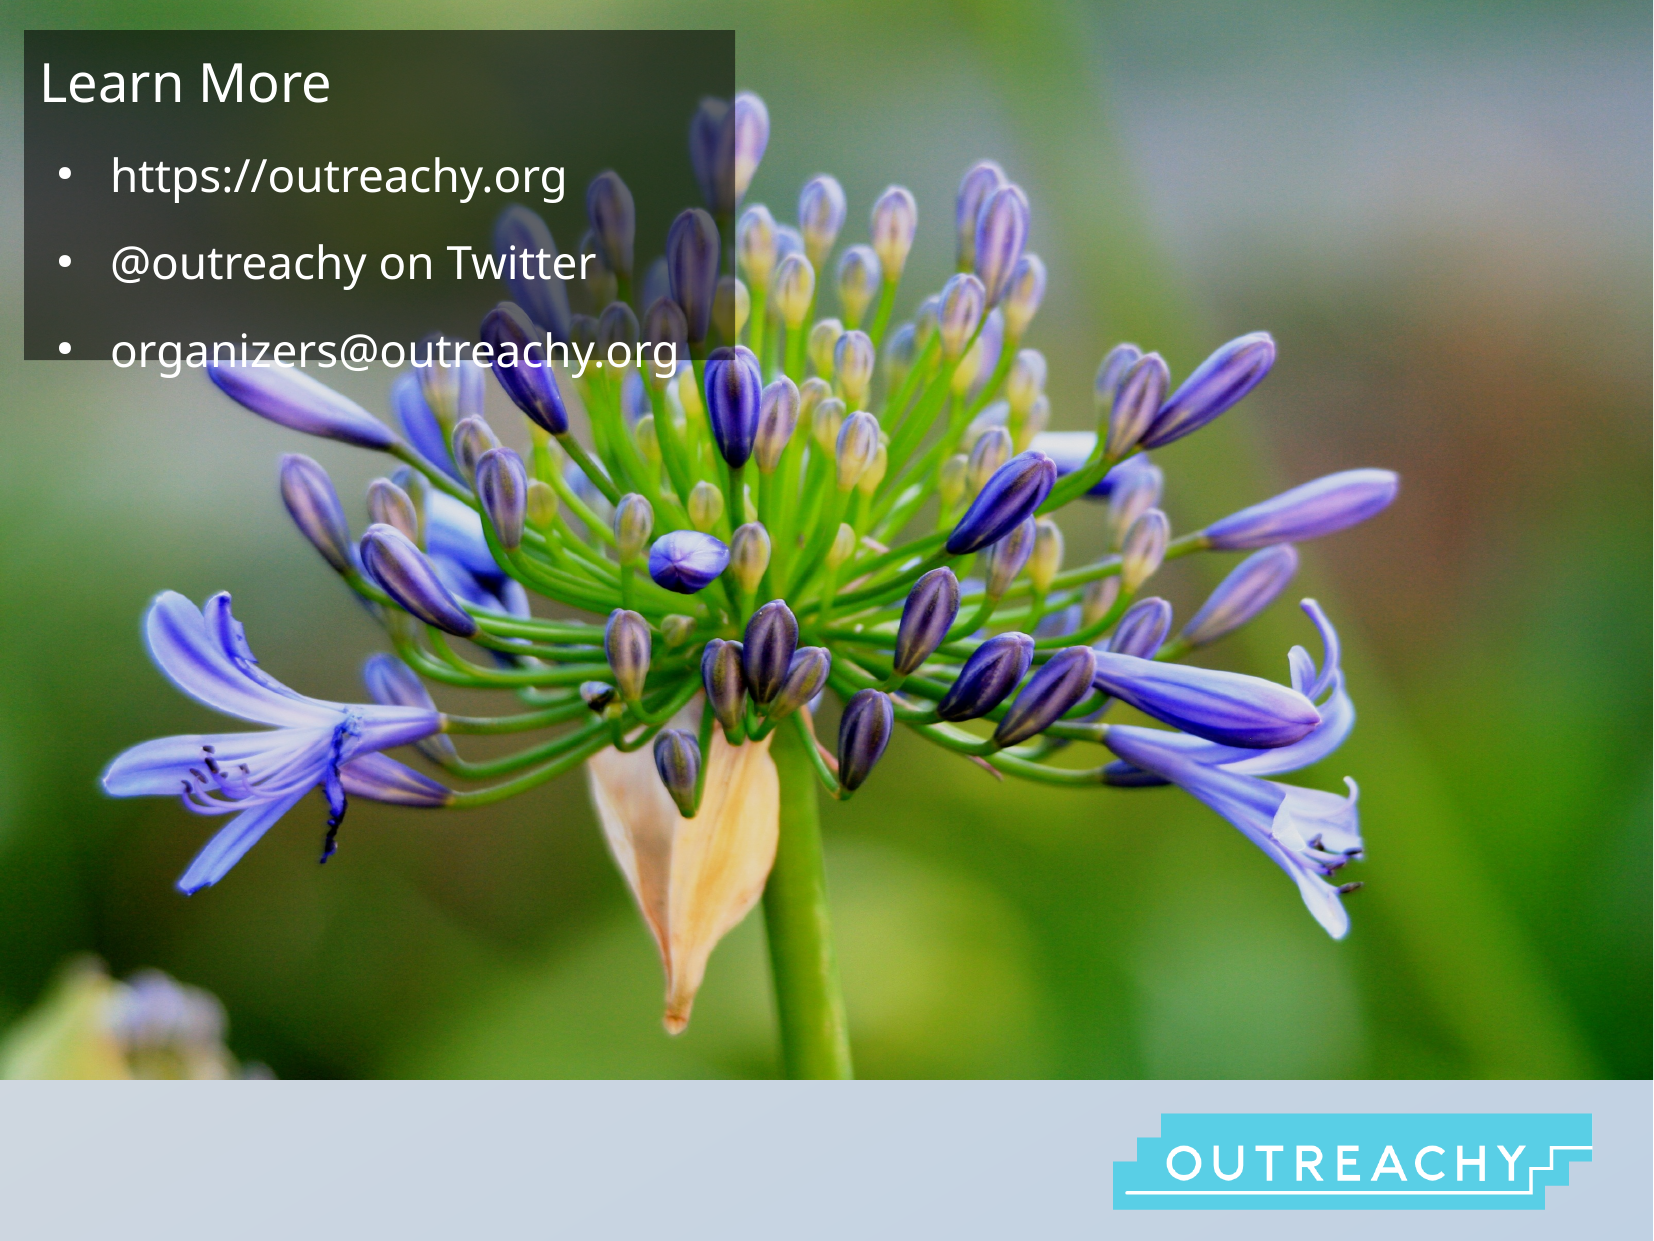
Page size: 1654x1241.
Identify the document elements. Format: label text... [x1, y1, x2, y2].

list Learn More https://outreachy.org @outreachy on Twitter organizers@outreachy.org [24, 30, 736, 361]
picture [1112, 1112, 1593, 1210]
picture [0, 0, 1654, 1080]
